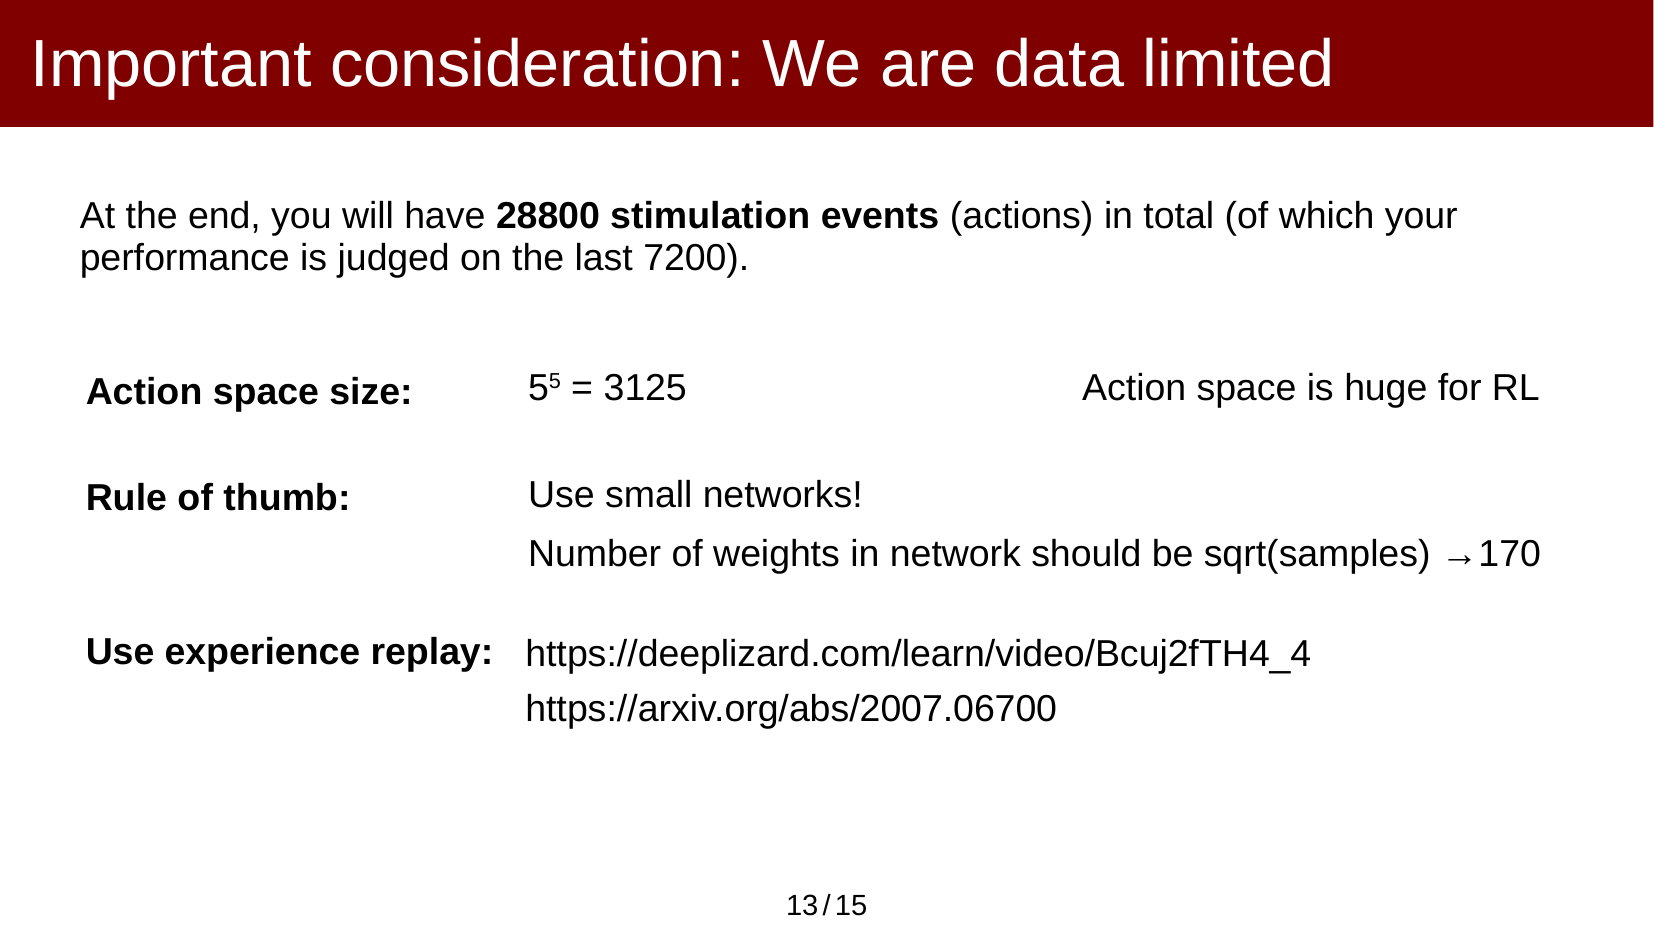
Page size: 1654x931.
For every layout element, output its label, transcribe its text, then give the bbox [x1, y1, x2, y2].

text_box Action space size: [70, 363, 439, 420]
text_box [0, 0, 1654, 127]
text_box At the end, you will have 28800 stimulation events (actions) in total (of which your performance is judged on the last 7200). [65, 187, 1571, 287]
text_box https://arxiv.org/abs/2007.06700 [510, 679, 1074, 737]
text_box Use small networks! [513, 465, 879, 523]
text_box Rule of thumb: [70, 469, 366, 527]
text_box 55 = 3125 Action space is huge for RL [513, 359, 1555, 417]
text_box Use experience replay: [71, 622, 510, 680]
text_box Number of weights in network should be sqrt(samples) →170 [513, 524, 1559, 582]
text_box Important consideration: We are data limited [15, 19, 1631, 109]
text_box https://deeplizard.com/learn/video/Bcuj2fTH4_4 [510, 625, 1329, 682]
